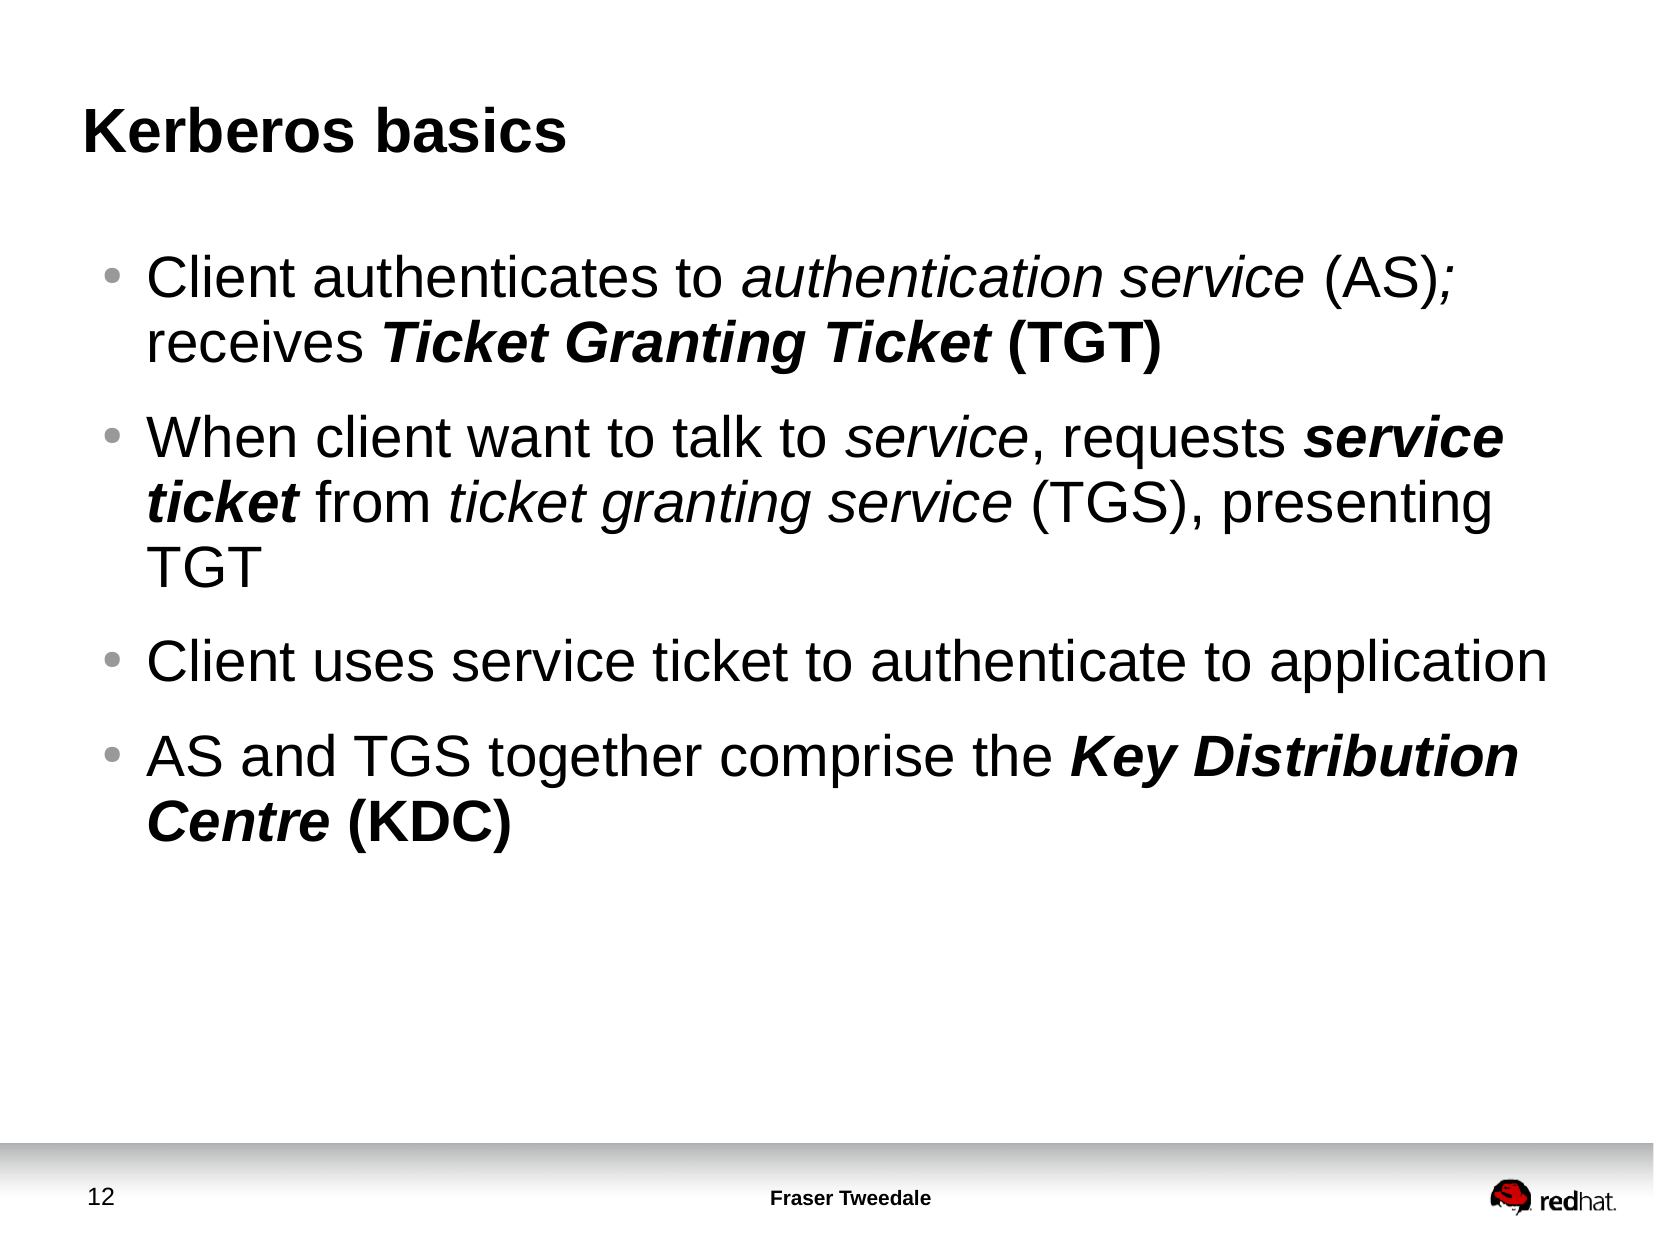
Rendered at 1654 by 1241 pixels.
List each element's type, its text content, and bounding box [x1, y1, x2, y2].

title Kerberos basics [82, 37, 1571, 226]
picture [0, 1143, 1654, 1241]
list Client authenticates to authentication service (AS); receives Ticket Granting Ticket (TGT) When client want to talk to service, requests service ticket from ticket granting service (TGS), presenting TGT Client uses service ticket to authenticate to application AS and TGS together comprise the Key Distribution Centre (KDC) [86, 244, 1576, 1039]
